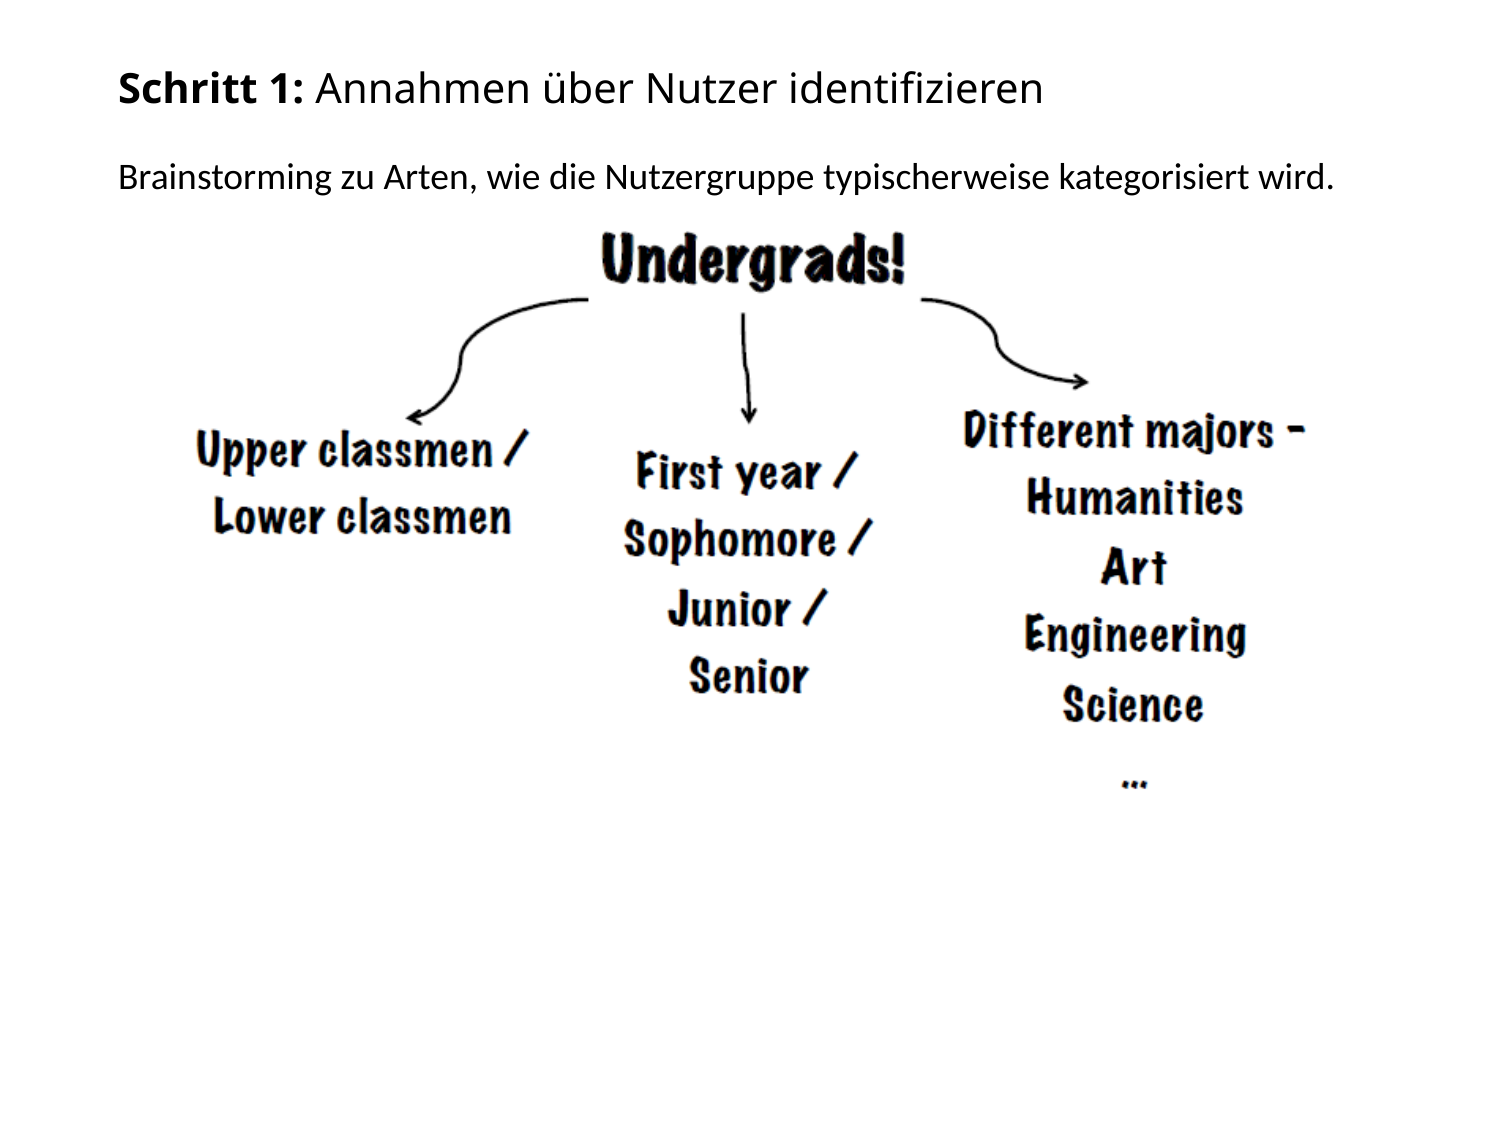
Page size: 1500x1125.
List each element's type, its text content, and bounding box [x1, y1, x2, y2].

picture [153, 214, 1347, 846]
title Schritt 1: Annahmen über Nutzer identifizieren [103, 59, 1397, 122]
list Brainstorming zu Arten, wie die Nutzergruppe typischerweise kategorisiert wird. [103, 149, 1397, 1014]
